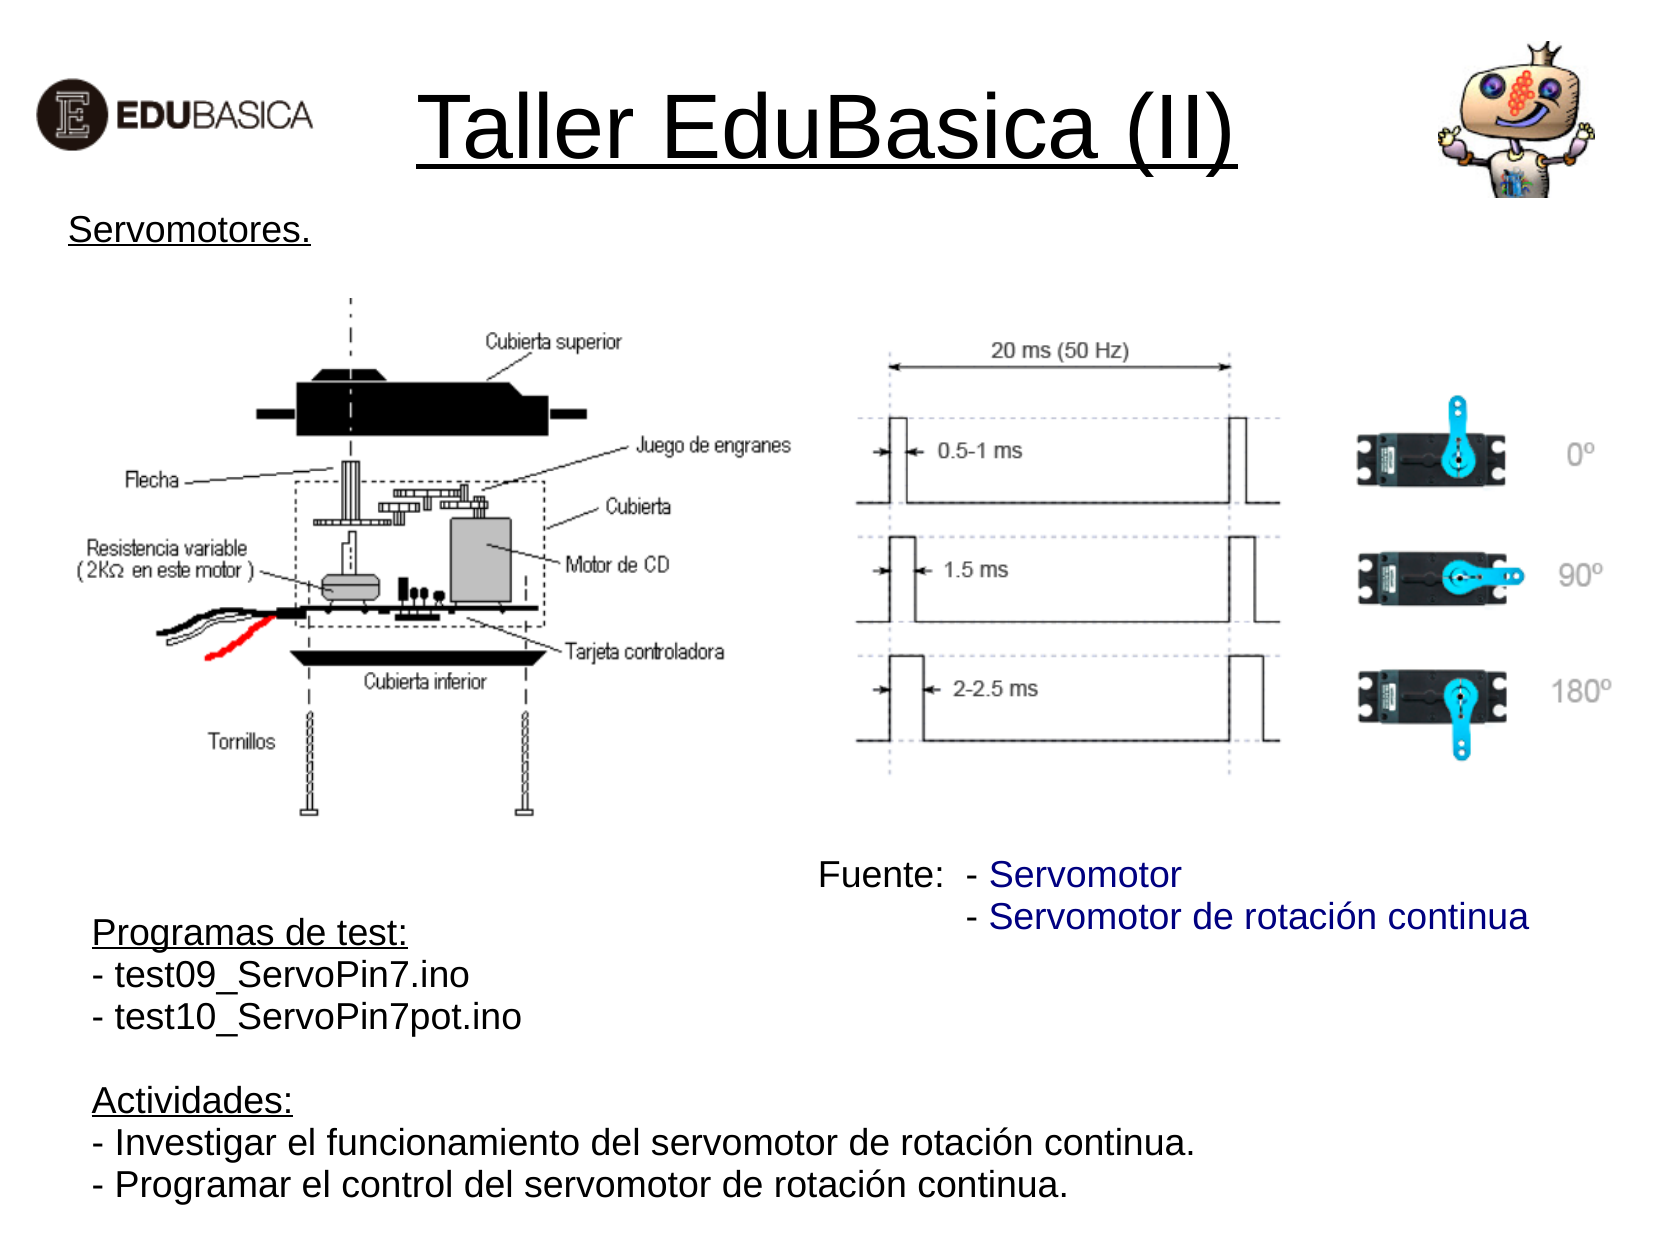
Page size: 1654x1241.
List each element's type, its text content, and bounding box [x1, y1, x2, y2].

title Taller EduBasica (II) [82, 23, 1571, 231]
picture [59, 298, 1654, 827]
text_box Programas de test: - test09_ServoPin7.ino - test10_ServoPin7pot.ino Actividades: - Investigar el funcionamiento del servomotor de rotación continua. - Programar el control del servomotor de rotación continua. [76, 903, 1211, 1213]
picture [1438, 41, 1595, 198]
text_box Fuente: - Servomotor - Servomotor de rotación continua [803, 846, 1545, 945]
picture [35, 77, 316, 154]
text_box Servomotores. [53, 200, 718, 258]
